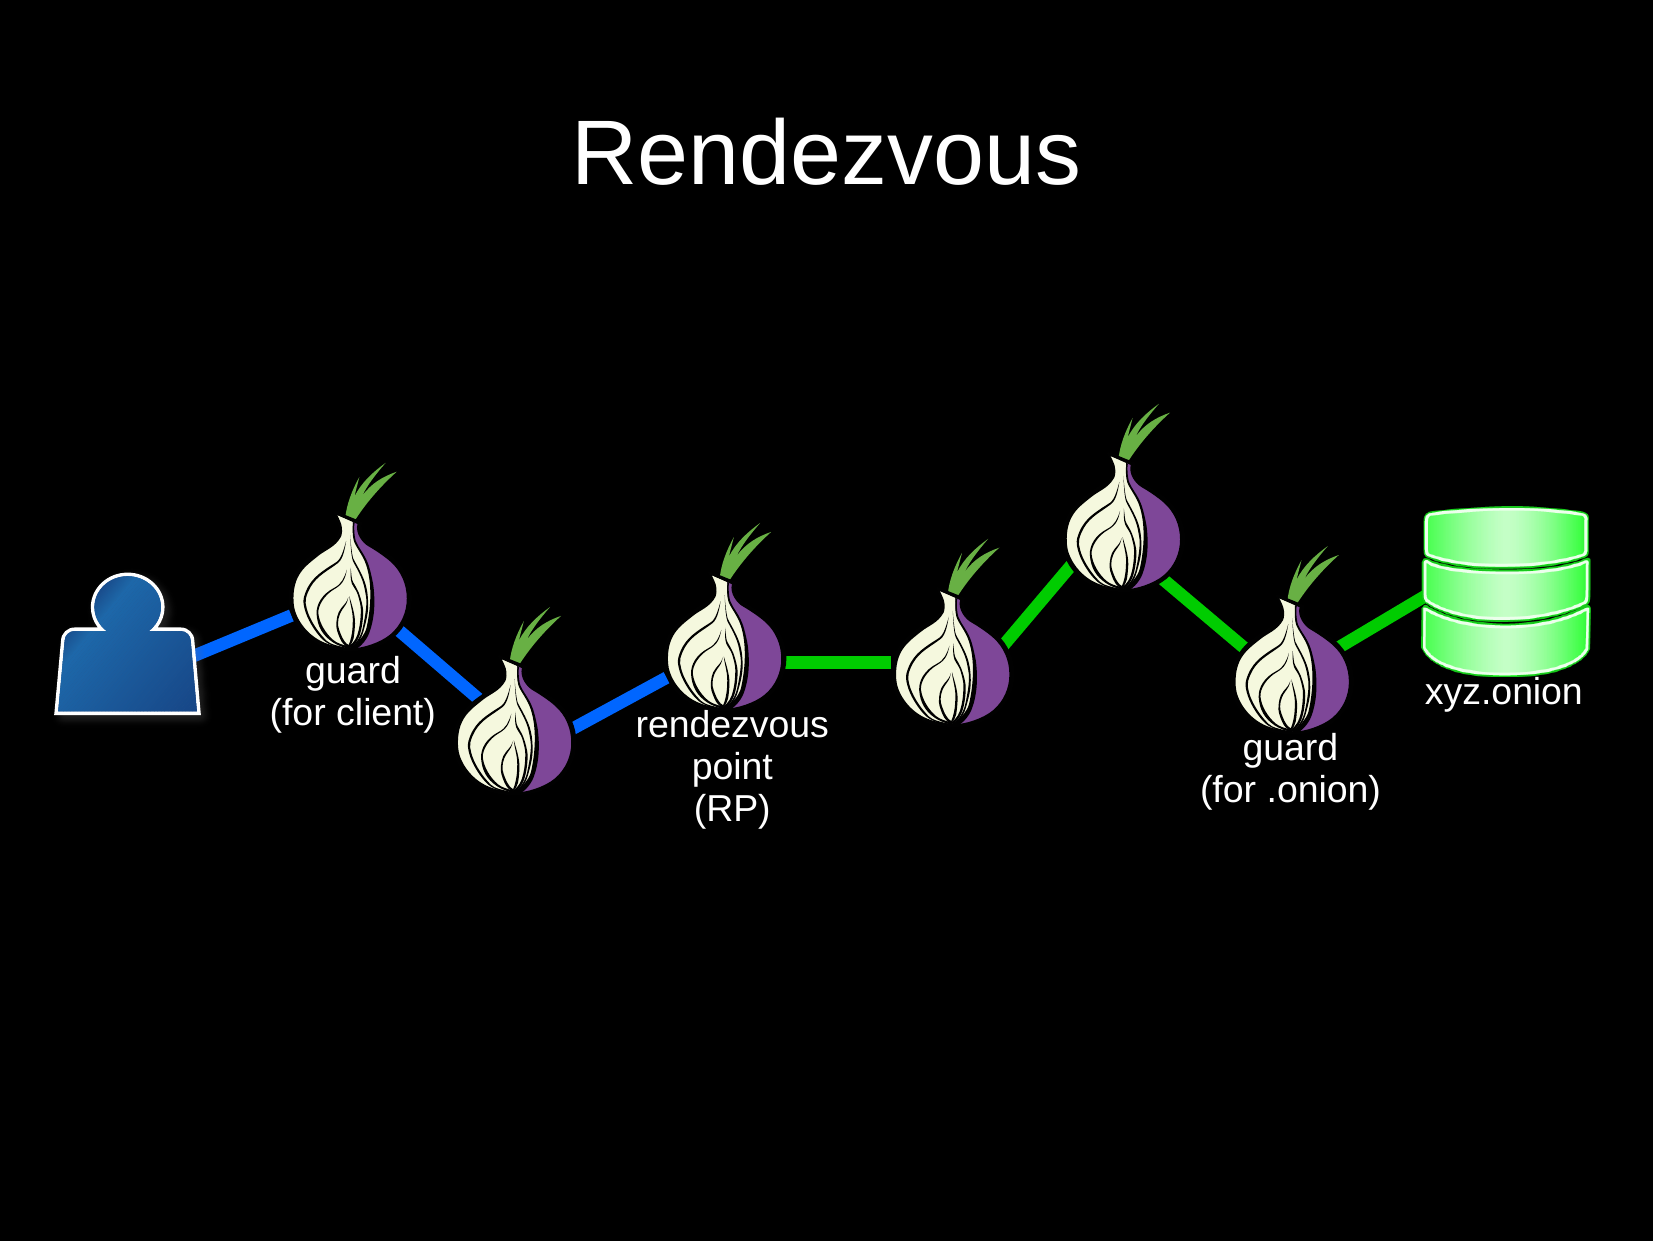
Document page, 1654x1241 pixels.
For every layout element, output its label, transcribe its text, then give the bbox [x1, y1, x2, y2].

picture [288, 462, 412, 651]
text_box guard (for .onion) [1185, 719, 1396, 818]
picture [45, 558, 222, 736]
picture [1421, 506, 1591, 677]
picture [891, 538, 1015, 727]
picture [663, 522, 787, 712]
picture [1230, 546, 1355, 735]
text_box rendezvous point (RP) [620, 695, 844, 837]
picture [1062, 403, 1186, 592]
text_box xyz.onion [1410, 662, 1598, 720]
text_box guard (for client) [254, 641, 452, 741]
picture [453, 606, 577, 796]
title Rendezvous [82, 49, 1571, 257]
